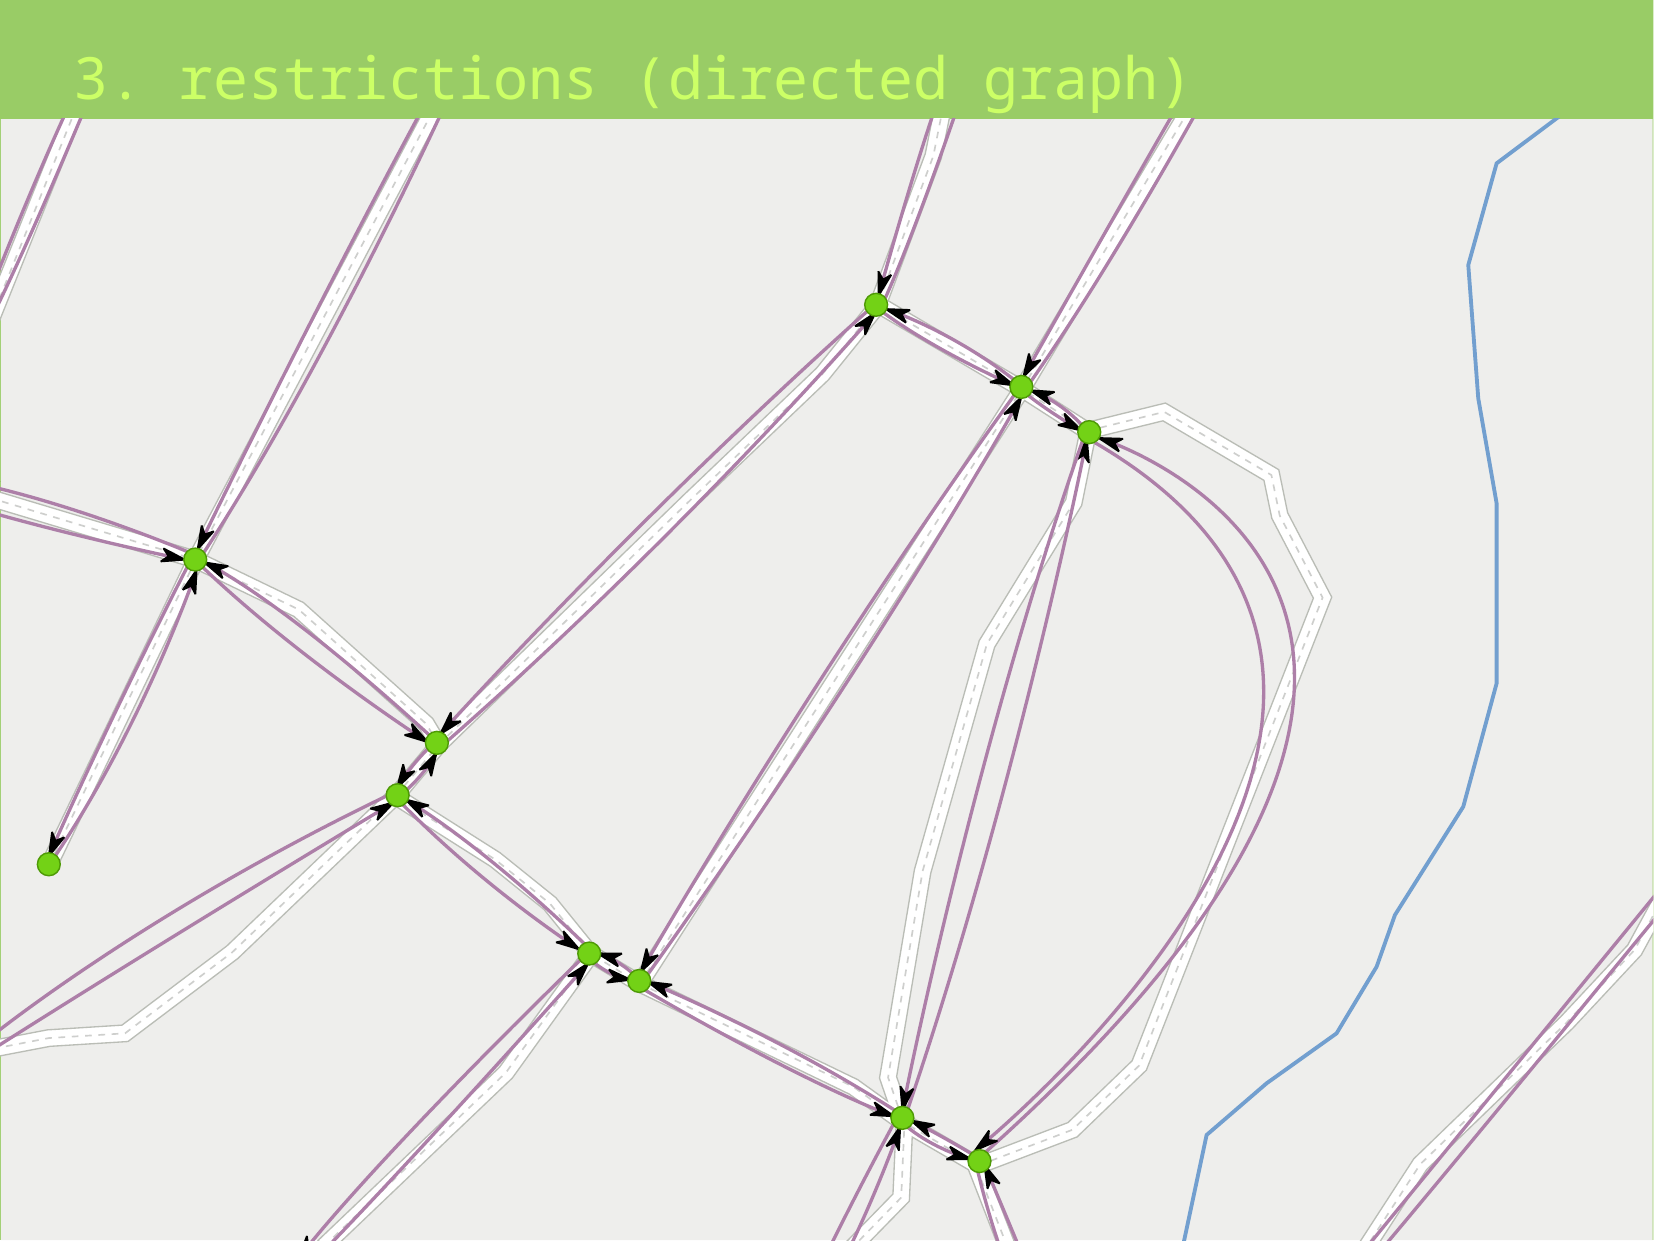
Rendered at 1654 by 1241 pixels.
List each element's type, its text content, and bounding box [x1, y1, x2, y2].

picture [0, 118, 1654, 1241]
text_box 3. restrictions (directed graph) [59, 29, 1209, 115]
